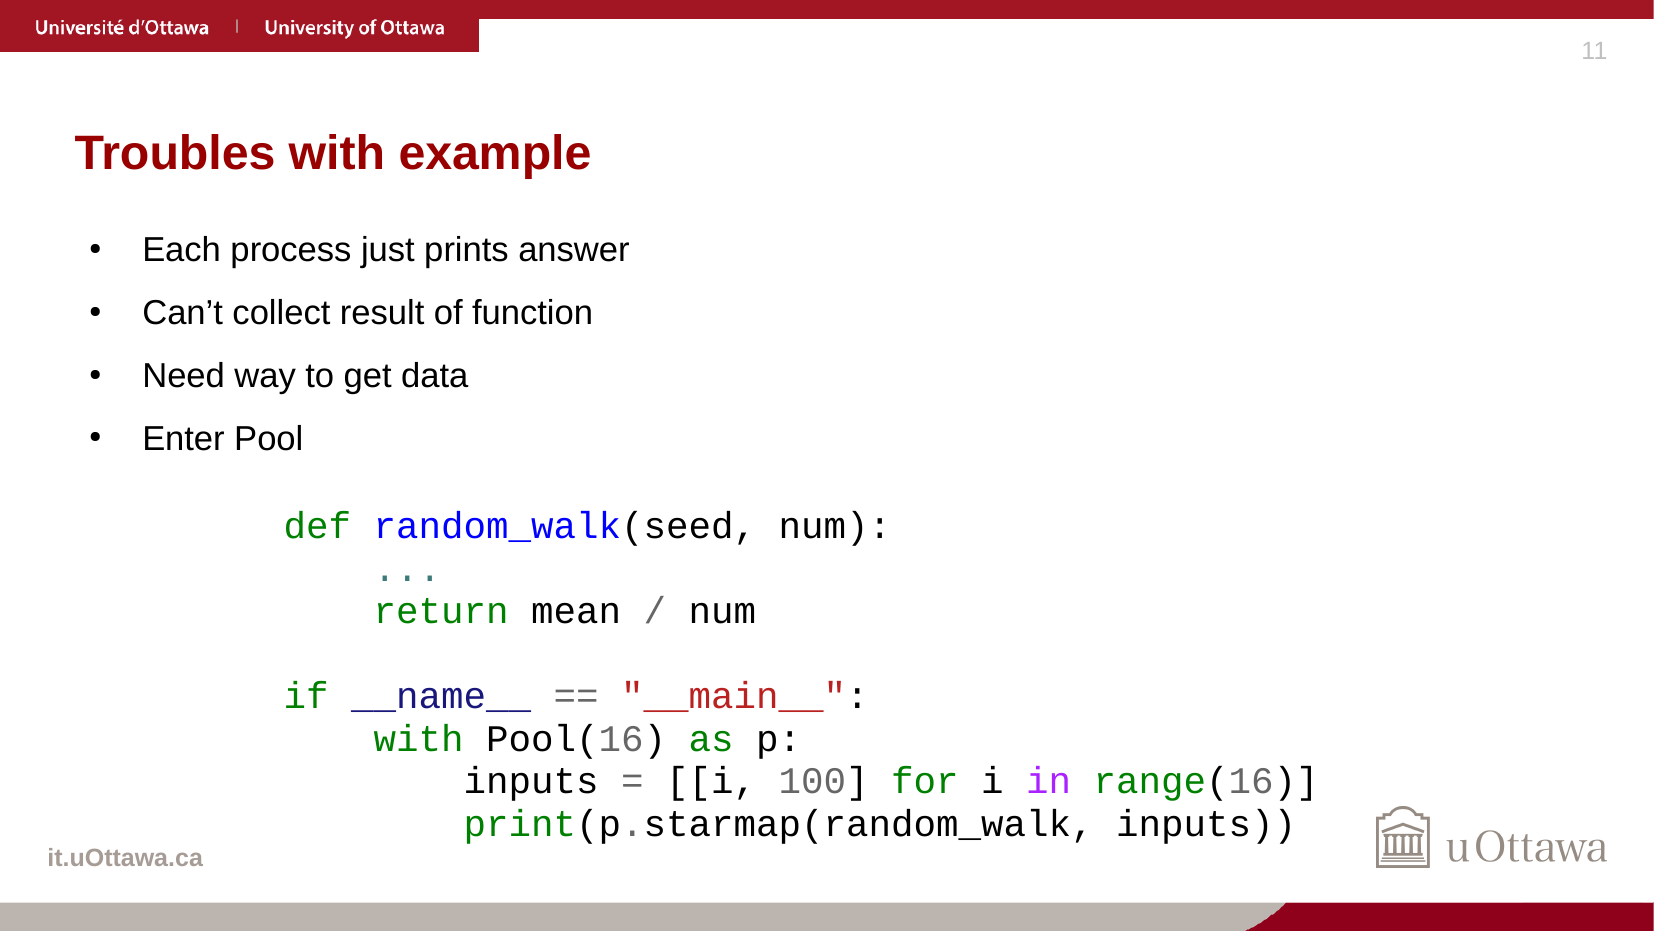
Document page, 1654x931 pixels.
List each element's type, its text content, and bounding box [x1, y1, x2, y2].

picture [1376, 806, 1607, 868]
picture [0, 903, 1654, 931]
text_box def random_walk(seed, num): ... return mean / num if __name__ == "__main__": with Pool(16) as p: inputs = [[i, 100] for i in range(16)] print(p.starmap(random_walk, inputs)) [268, 500, 1334, 856]
title Troubles with example [74, 93, 1481, 212]
list Each process just prints answer Can’t collect result of function Need way to get data Enter Pool [71, 230, 1477, 740]
picture [0, 0, 1654, 52]
